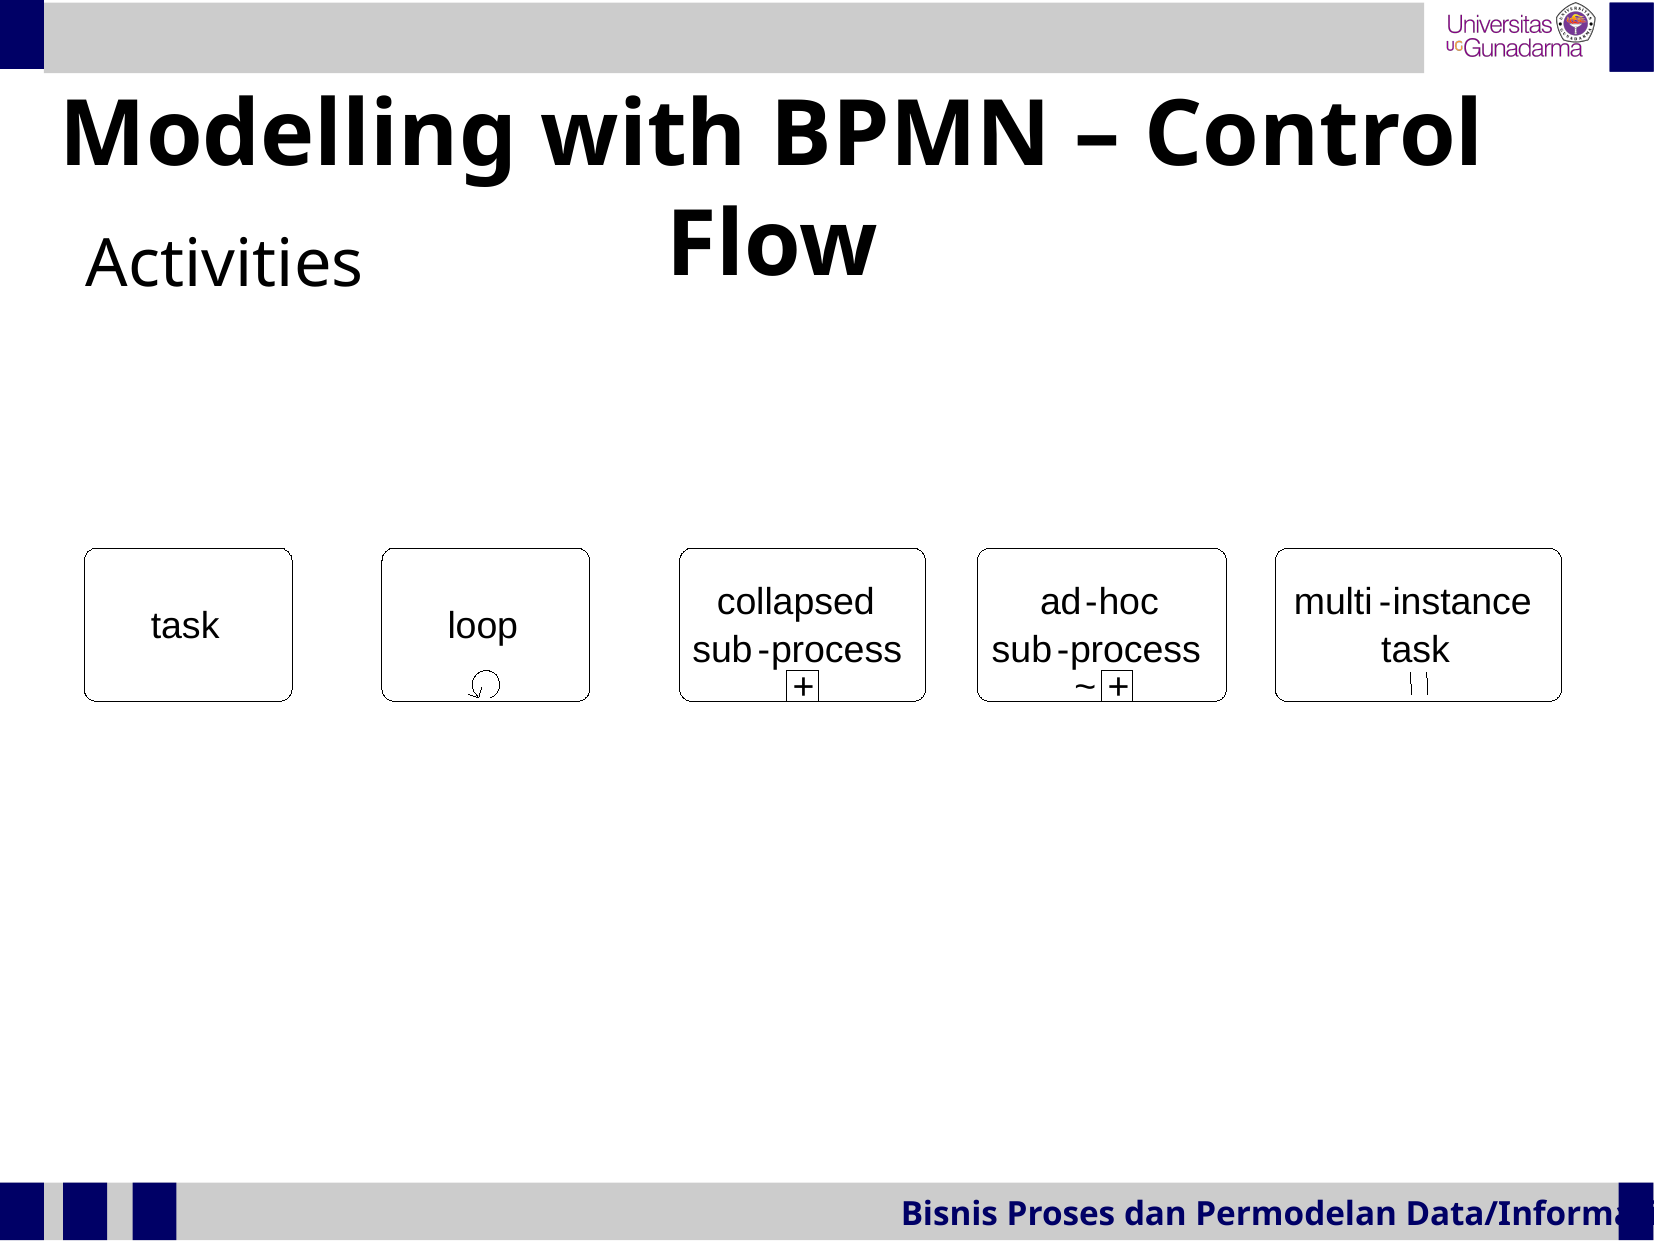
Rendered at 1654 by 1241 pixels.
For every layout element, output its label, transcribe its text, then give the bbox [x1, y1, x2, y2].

text_box task [1381, 624, 1451, 670]
text_box instance [1392, 576, 1532, 622]
list Activities [55, 212, 1518, 1174]
text_box [1097, 670, 1101, 701]
text_box - [757, 624, 770, 670]
text_box process [1076, 644, 1086, 660]
text_box task [150, 600, 220, 646]
text_box - [1056, 624, 1070, 670]
text_box multi [1293, 576, 1373, 622]
text_box process [1070, 624, 1202, 670]
text_box hoc [1098, 576, 1170, 622]
text_box - [1085, 576, 1098, 622]
title Modelling with BPMN – Control Flow [0, 66, 1654, 205]
text_box collapsed [716, 576, 886, 622]
text_box [679, 549, 926, 701]
text_box [787, 671, 792, 701]
text_box - [1378, 576, 1392, 622]
text_box [1275, 548, 1562, 701]
text_box ad [1039, 576, 1082, 622]
picture [1437, 2, 1610, 62]
text_box + [792, 670, 815, 708]
text_box process [770, 624, 903, 670]
text_box [977, 548, 1227, 701]
text_box sub [692, 624, 753, 670]
text_box [382, 549, 590, 701]
text_box sub [991, 624, 1053, 670]
text_box process [777, 644, 787, 660]
text_box loop [447, 600, 519, 646]
text_box + [1107, 670, 1130, 708]
text_box [1102, 671, 1107, 701]
text_box ~ [1074, 670, 1097, 708]
text_box [84, 548, 293, 701]
text_box loop [503, 620, 513, 636]
